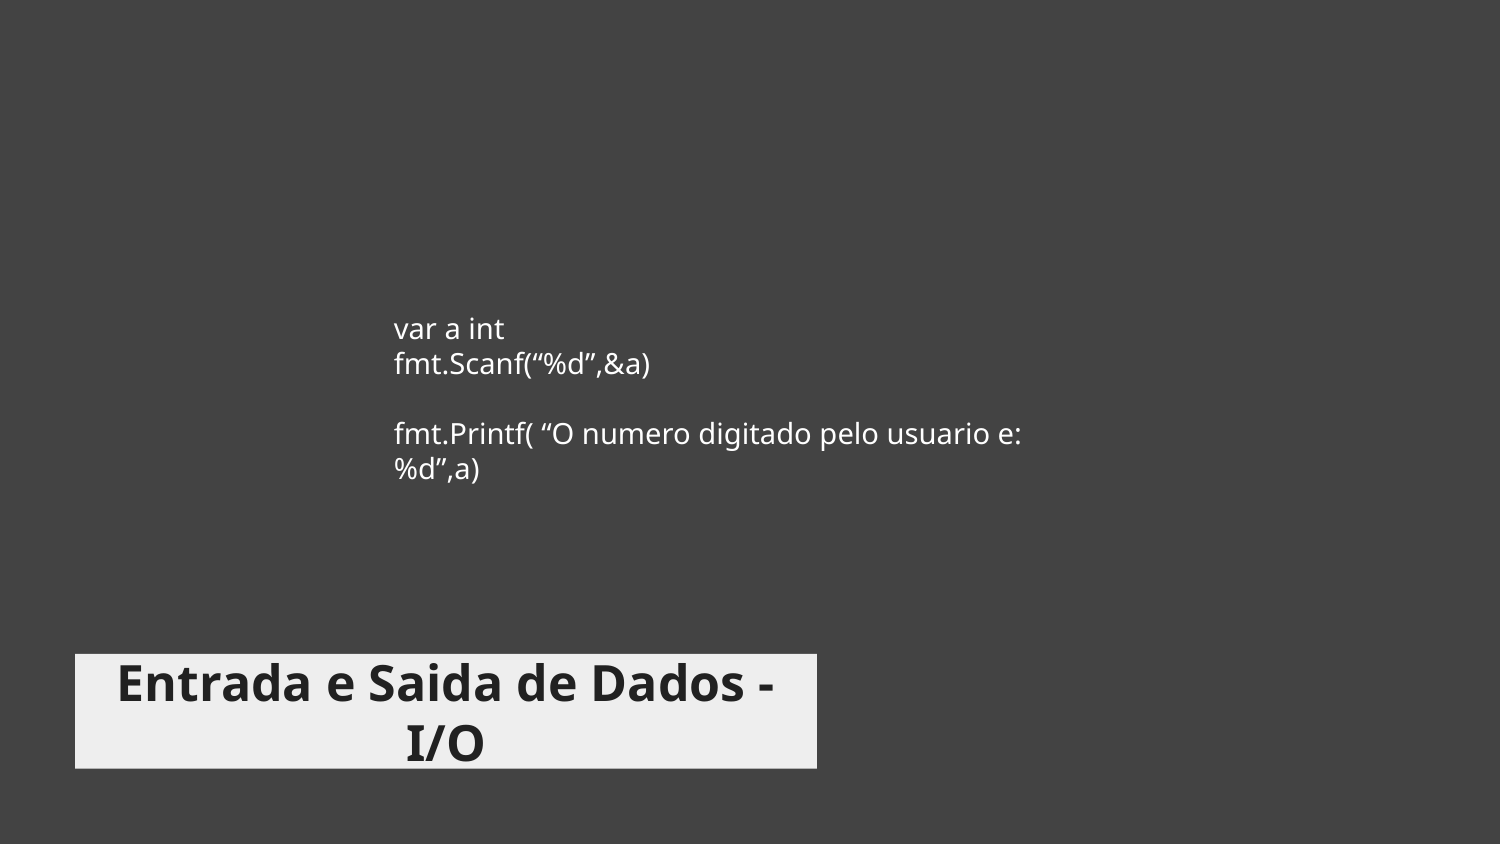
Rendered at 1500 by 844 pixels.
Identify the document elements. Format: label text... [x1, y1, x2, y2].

text_box var a int fmt.Scanf(“%d”,&a) fmt.Printf( “O numero digitado pelo usuario e: %d”,a) [379, 295, 1121, 549]
list Entrada e Saida de Dados - I/O [75, 653, 817, 769]
